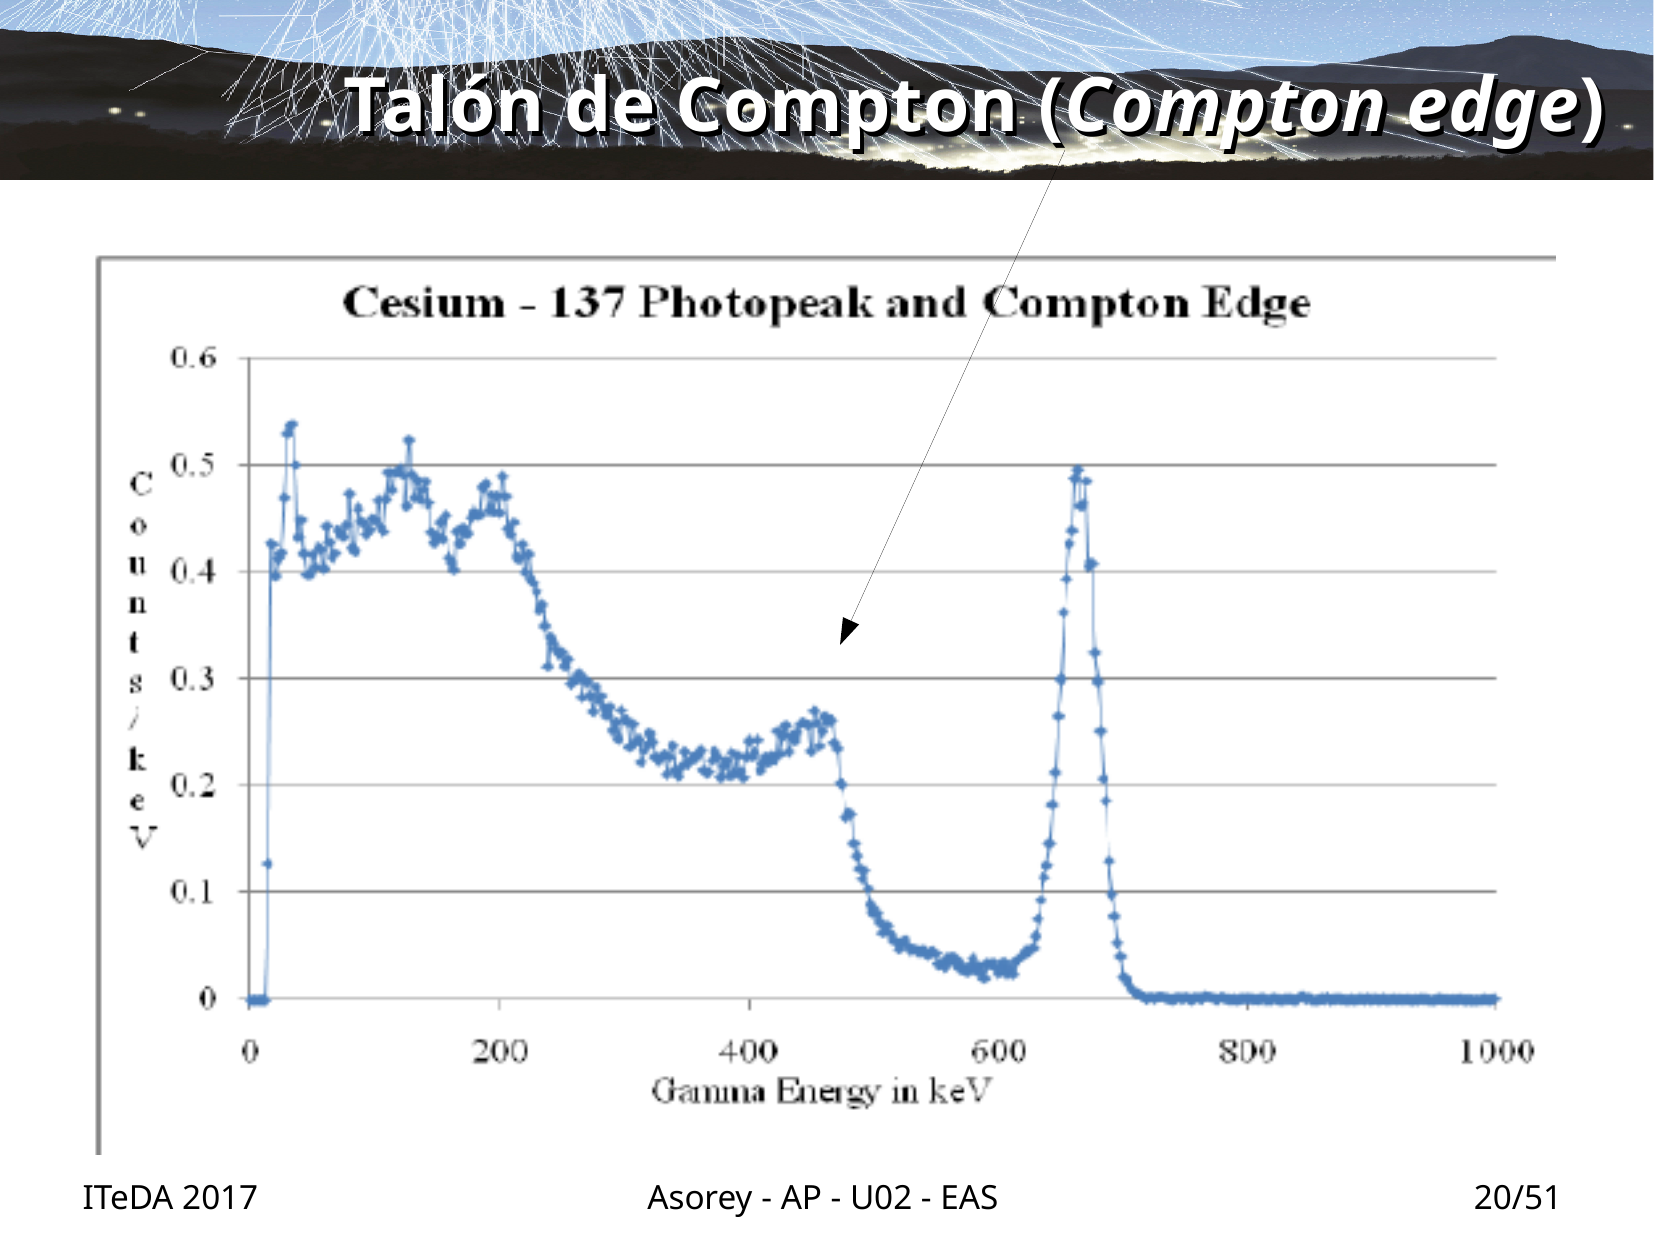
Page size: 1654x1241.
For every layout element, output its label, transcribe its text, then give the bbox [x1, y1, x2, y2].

picture [0, 0, 1654, 180]
title Talón de Compton (Compton edge) [45, 15, 1606, 191]
picture [94, 254, 1556, 1156]
